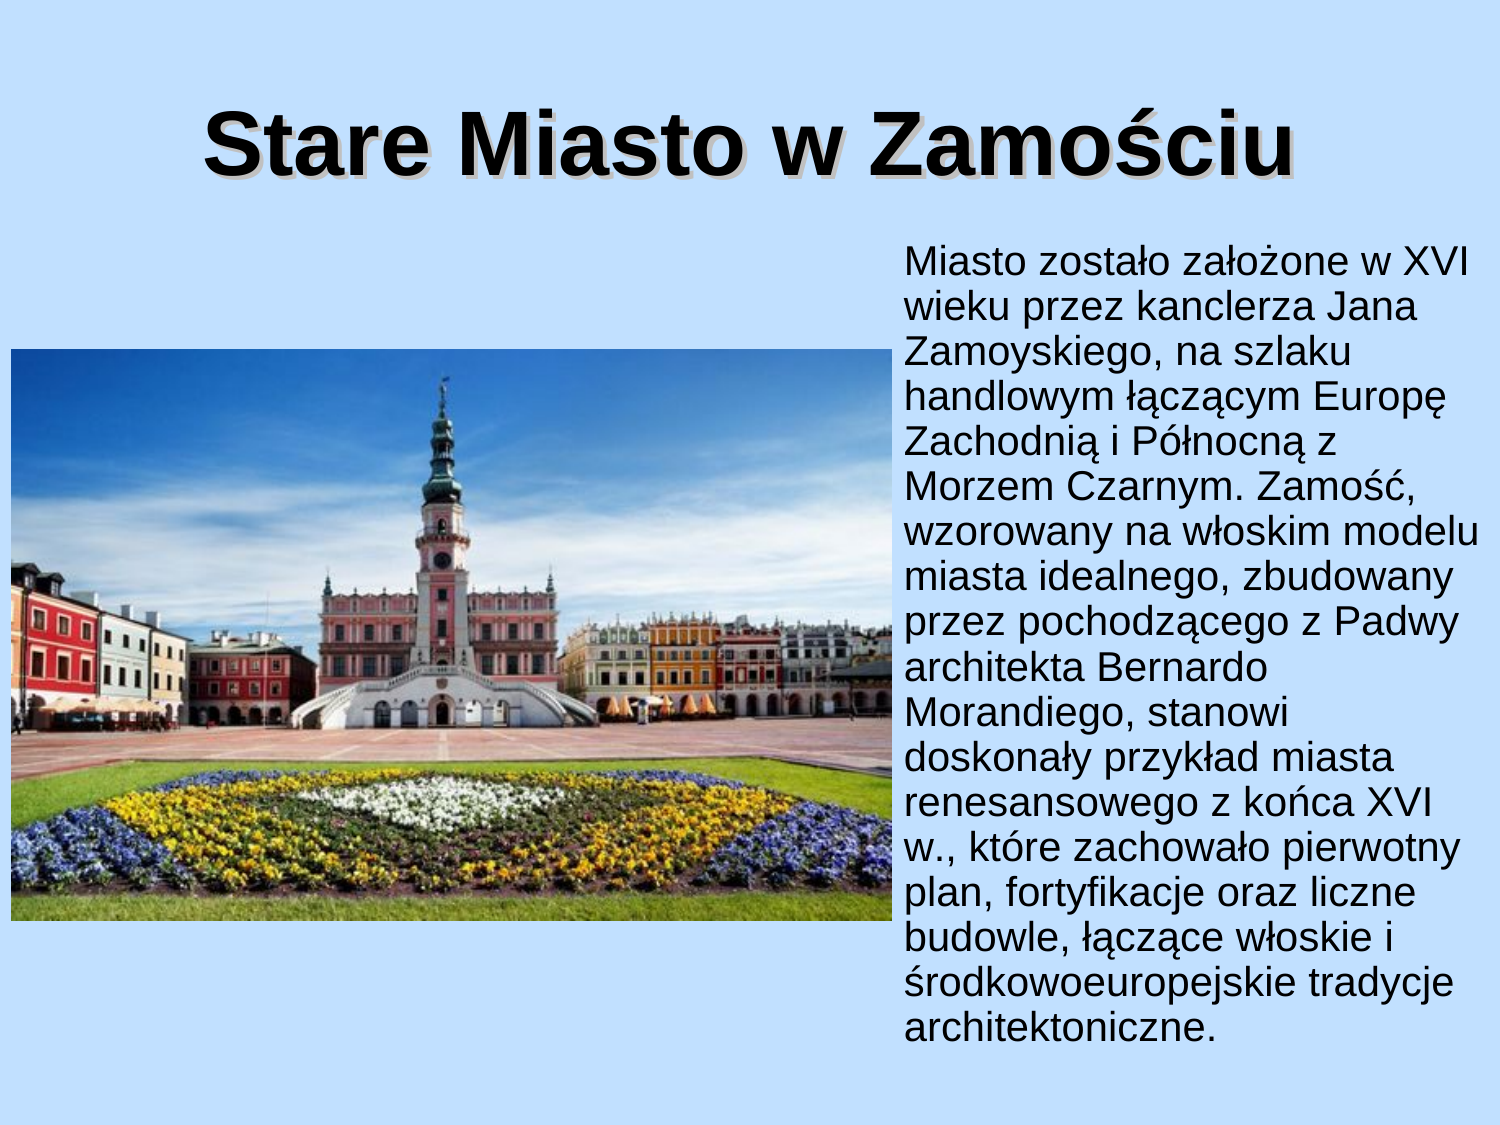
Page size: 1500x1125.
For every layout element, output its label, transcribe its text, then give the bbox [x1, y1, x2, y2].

title Stare Miasto w Zamościu [75, 45, 1426, 233]
picture [11, 349, 892, 921]
list Miasto zostało założone w XVI wieku przez kanclerza Jana Zamoyskiego, na szlaku handlowym łączącym Europę Zachodnią i Północną z Morzem Czarnym. Zamość, wzorowany na włoskim modelu miasta idealnego, zbudowany przez pochodzącego z Padwy architekta Bernardo Morandiego, stanowi doskonały przykład miasta renesansowego z końca XVI w., które zachowało pierwotny plan, fortyfikacje oraz liczne budowle, łączące włoskie i środkowoeuropejskie tradycje architektoniczne. [832, 231, 1500, 1125]
